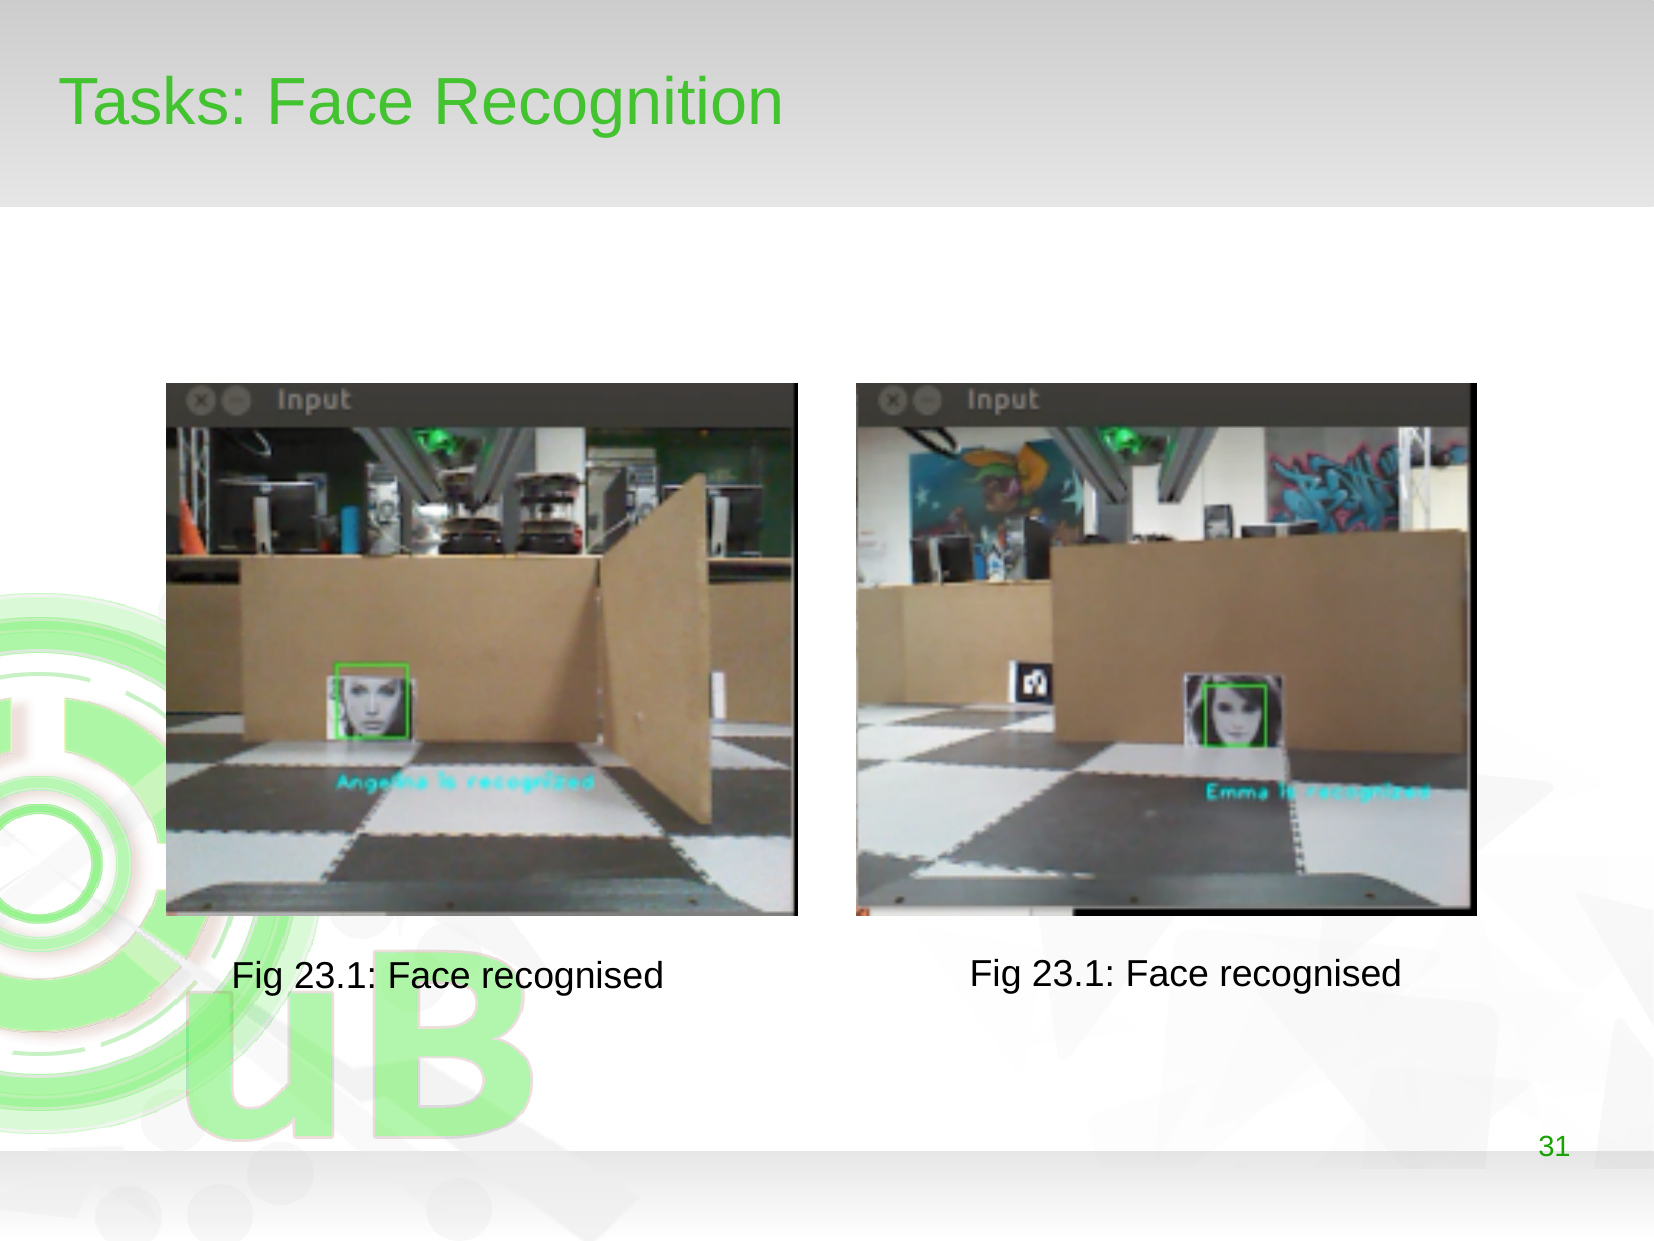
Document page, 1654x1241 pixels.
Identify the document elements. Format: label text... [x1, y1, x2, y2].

picture [166, 383, 798, 916]
text_box Fig 23.1: Face recognised [216, 947, 680, 1004]
title Tasks: Face Recognition [59, 29, 1595, 178]
picture [856, 383, 1654, 1169]
text_box Fig 23.1: Face recognised [954, 944, 1418, 1002]
